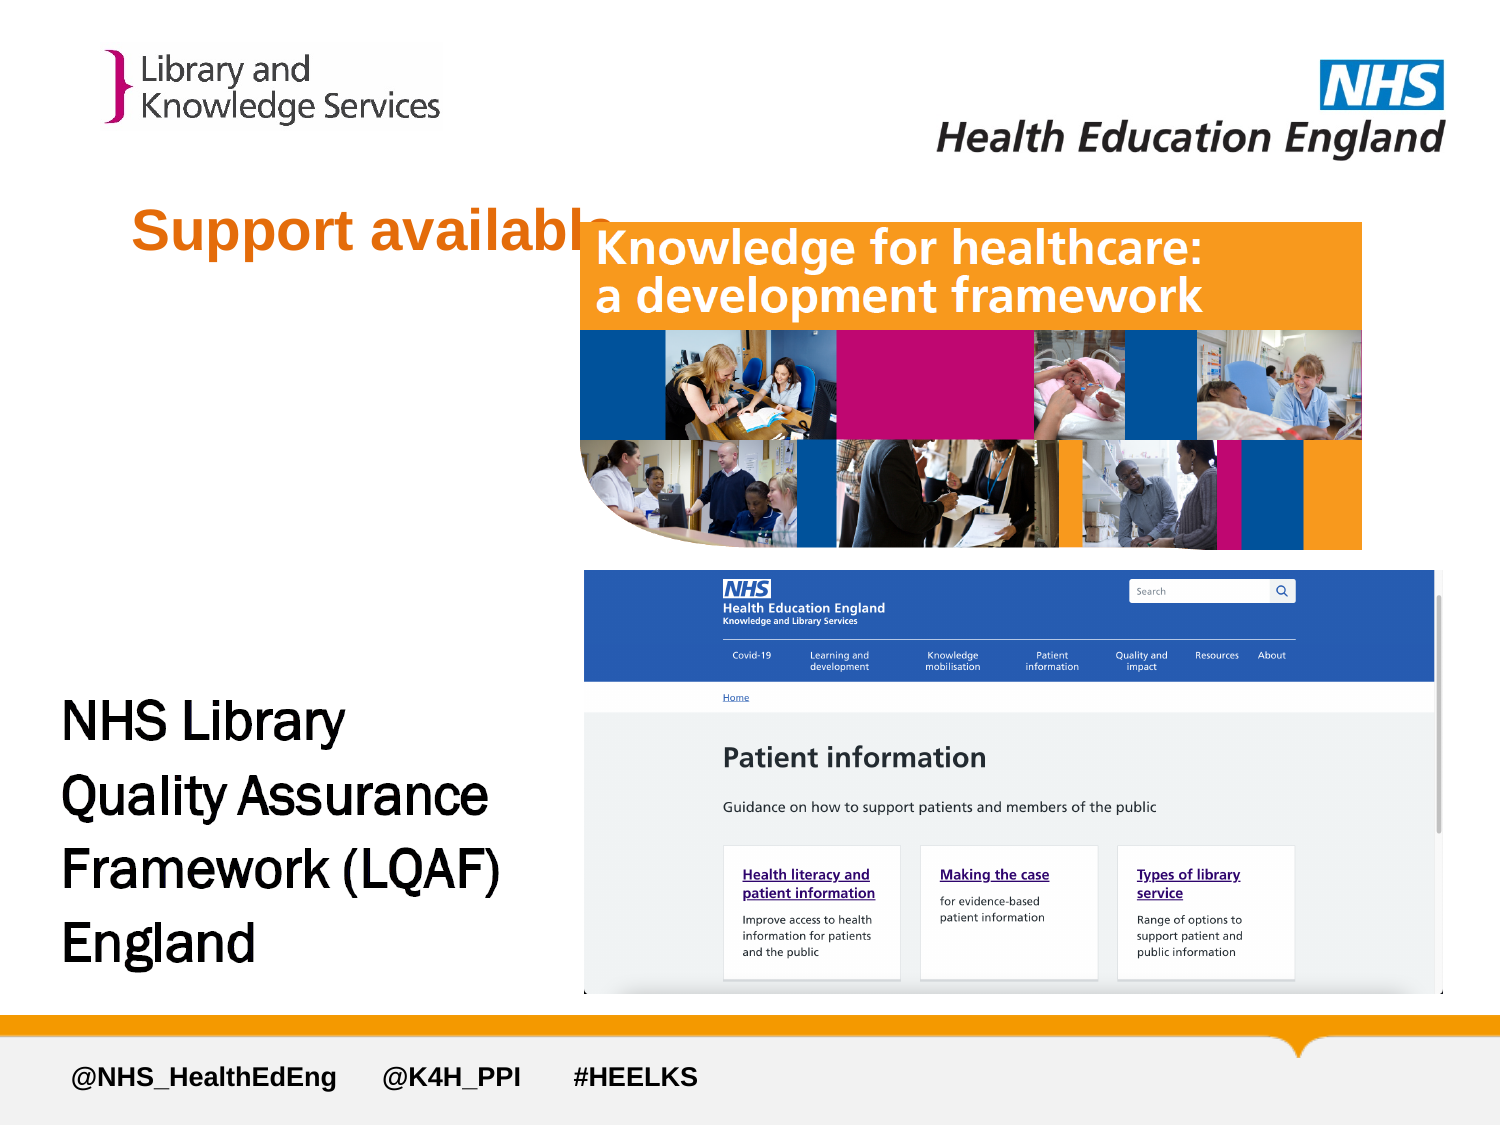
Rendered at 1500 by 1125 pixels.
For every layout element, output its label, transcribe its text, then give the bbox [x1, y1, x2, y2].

picture [584, 570, 1443, 994]
picture [57, 690, 505, 973]
picture [100, 42, 443, 131]
text_box @NHS_HealthEdEng @K4H_PPI #HEELKS [55, 1052, 932, 1113]
title Support available [0, 142, 1276, 254]
picture [580, 222, 1362, 550]
